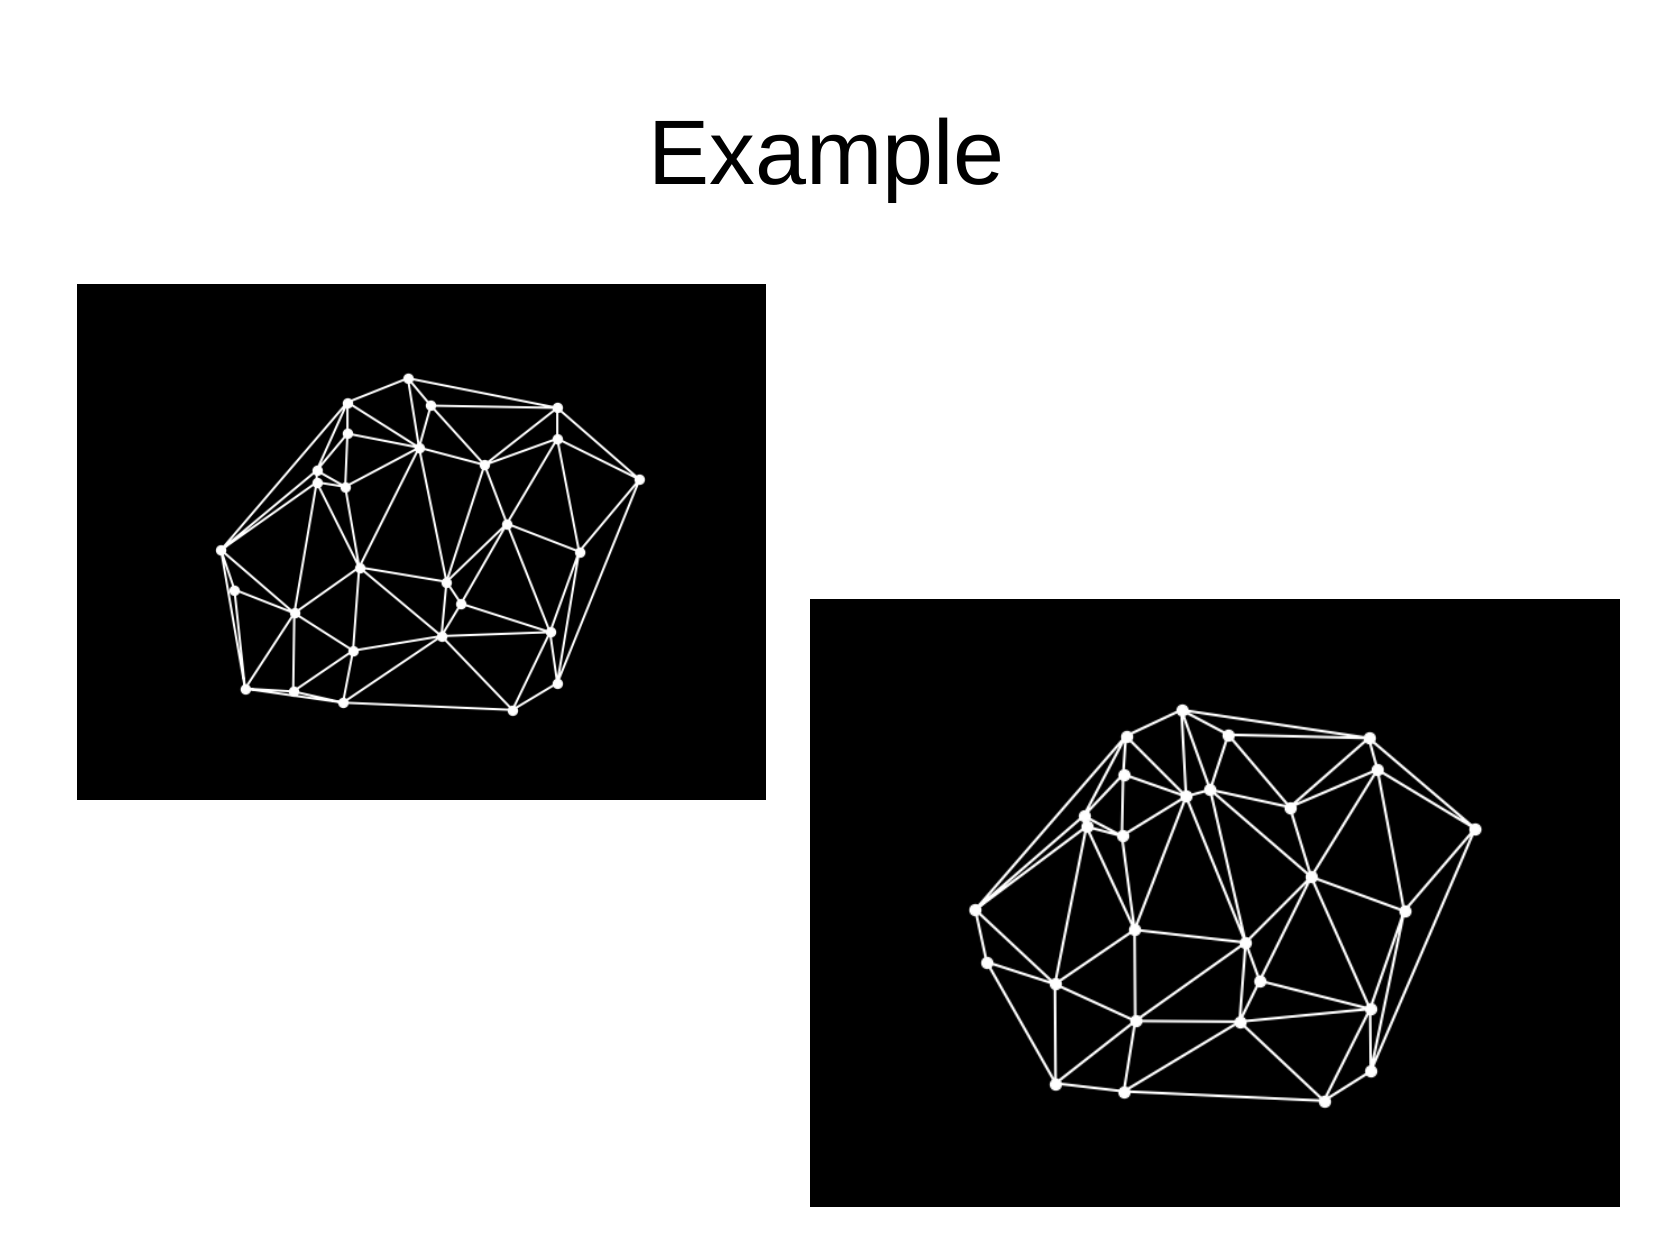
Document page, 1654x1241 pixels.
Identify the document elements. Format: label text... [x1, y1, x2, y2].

title Example [82, 49, 1571, 257]
picture [810, 599, 1620, 1207]
picture [77, 284, 766, 800]
